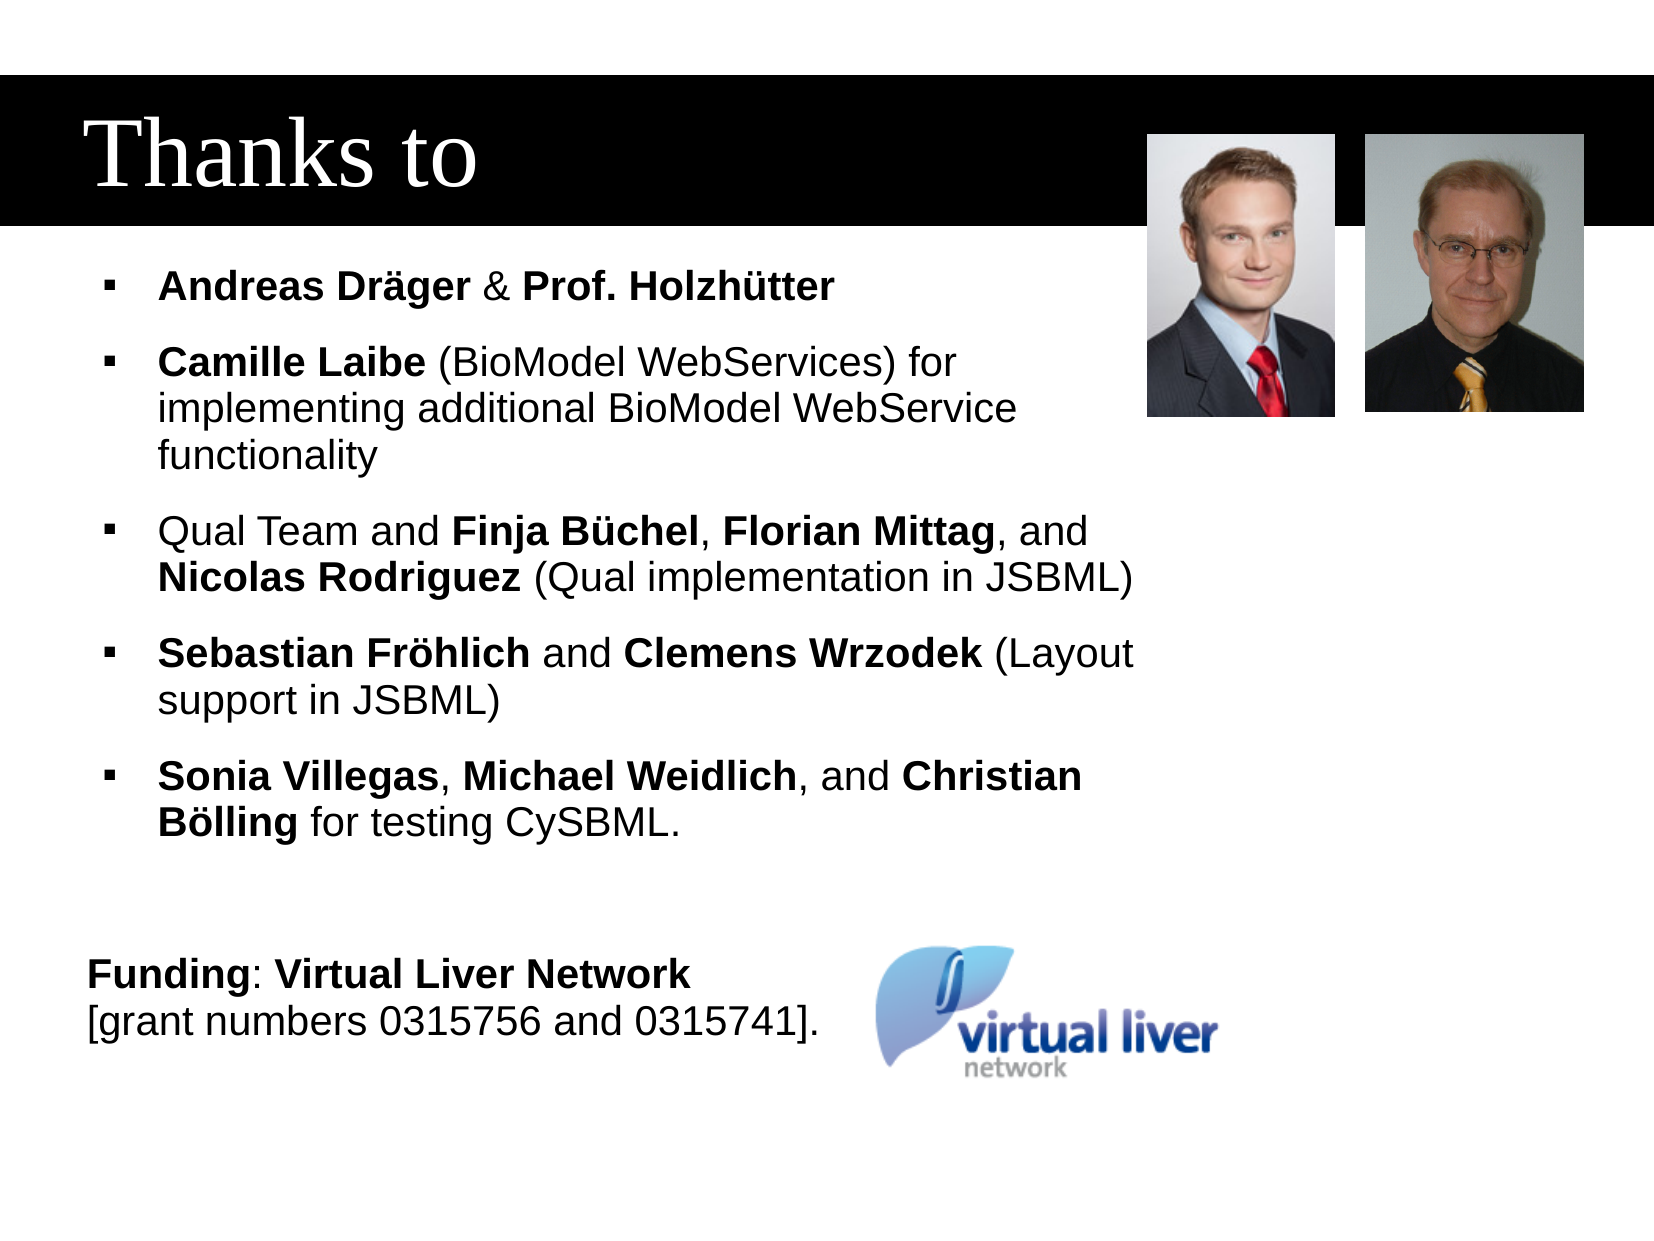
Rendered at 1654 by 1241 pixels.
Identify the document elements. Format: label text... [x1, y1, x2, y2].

picture [873, 943, 1243, 1083]
picture [1147, 134, 1335, 417]
list Andreas Dräger & Prof. Holzhütter Camille Laibe (BioModel WebServices) for implementing additional BioModel WebService functionality Qual Team and Finja Büchel, Florian Mittag, and Nicolas Rodriguez (Qual implementation in JSBML) Sebastian Fröhlich and Clemens Wrzodek (Layout support in JSBML) Sonia Villegas, Michael Weidlich, and Christian Bölling for testing CySBML. Funding: Virtual Liver Network [grant numbers 0315756 and 0315741]. [86, 262, 1152, 1044]
title Thanks to [82, 56, 1571, 250]
picture [1365, 134, 1584, 413]
